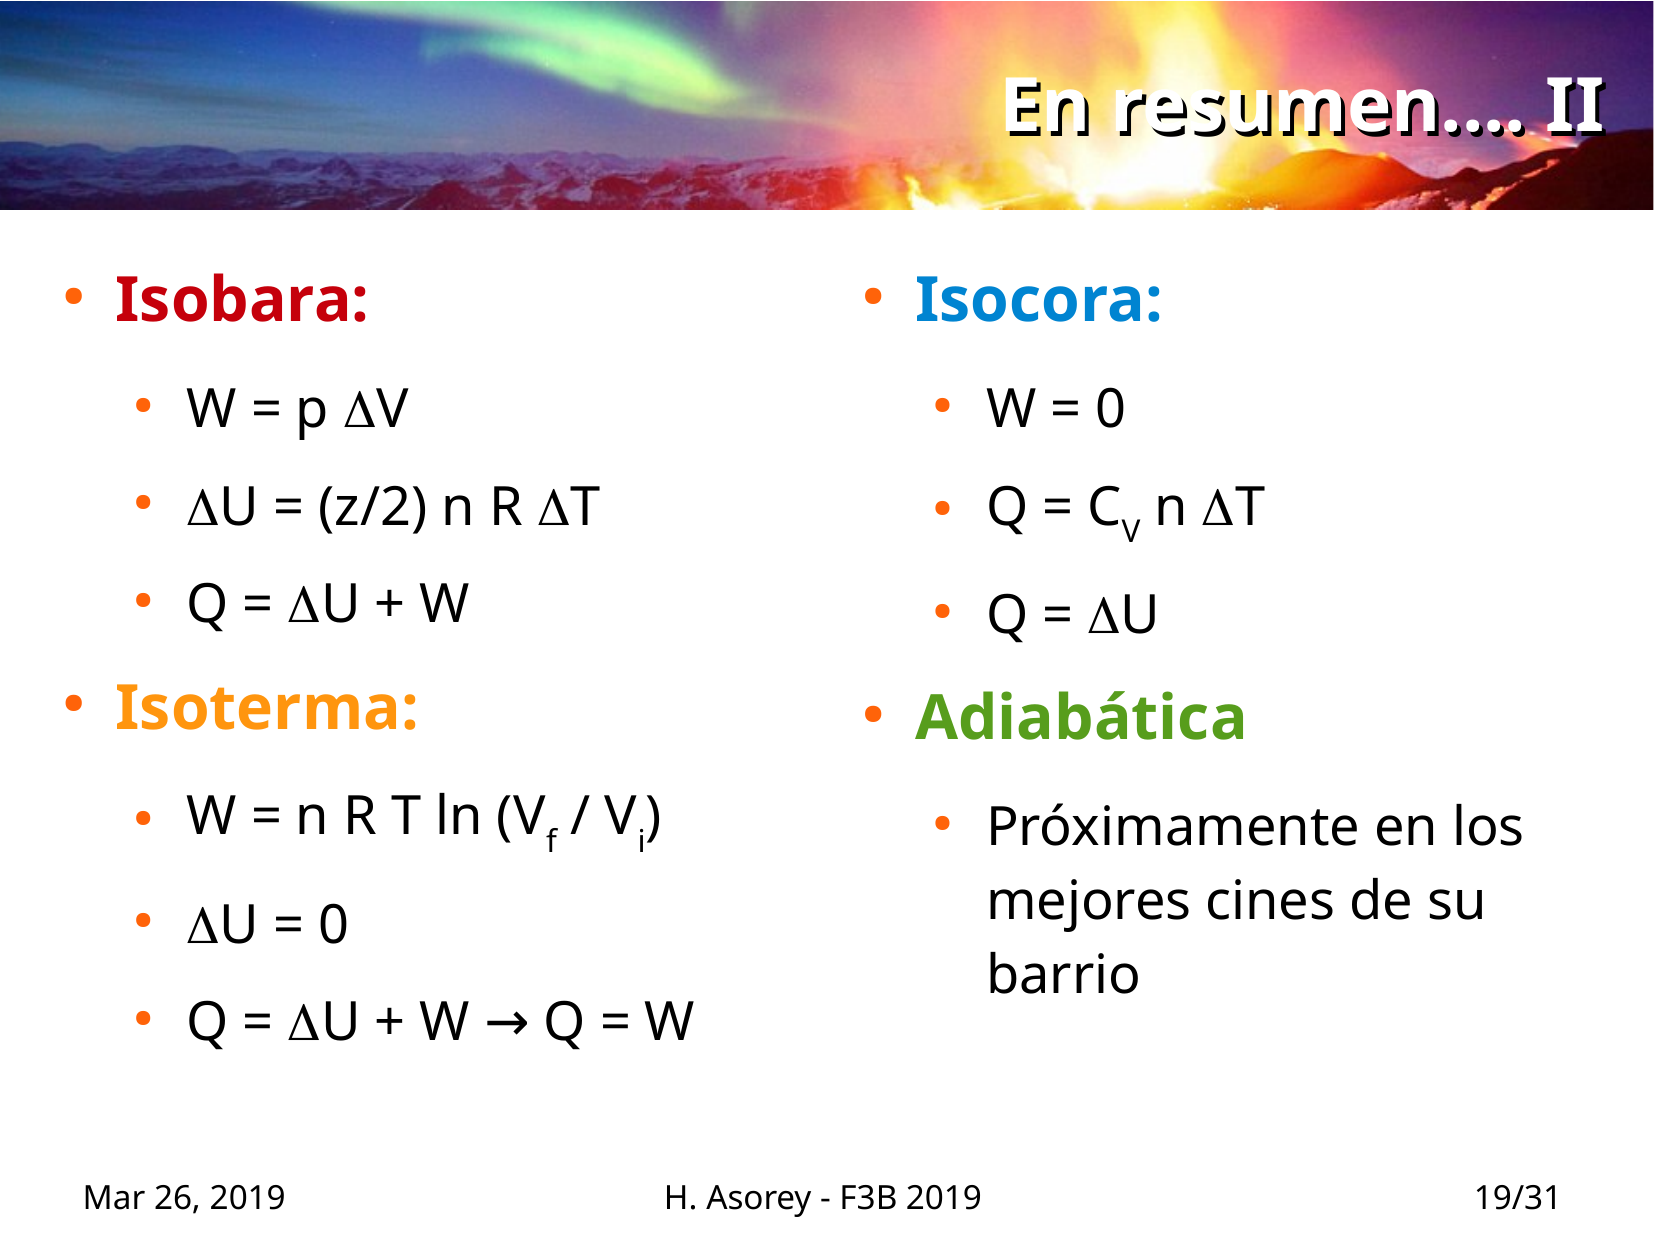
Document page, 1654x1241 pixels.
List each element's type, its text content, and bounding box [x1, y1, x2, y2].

list Isocora: W = 0 Q = CV n DT Q = DU Adiabática Próximamente en los mejores cines de su barrio [844, 255, 1606, 1156]
title En resumen.... II [45, 15, 1606, 191]
picture [0, 1, 1654, 210]
list Isobara: W = p DV DU = (z/2) n R DT Q = DU + W Isoterma: W = n R T ln (Vf / Vi) DU = 0 Q = DU + W → Q = W [45, 255, 807, 1156]
